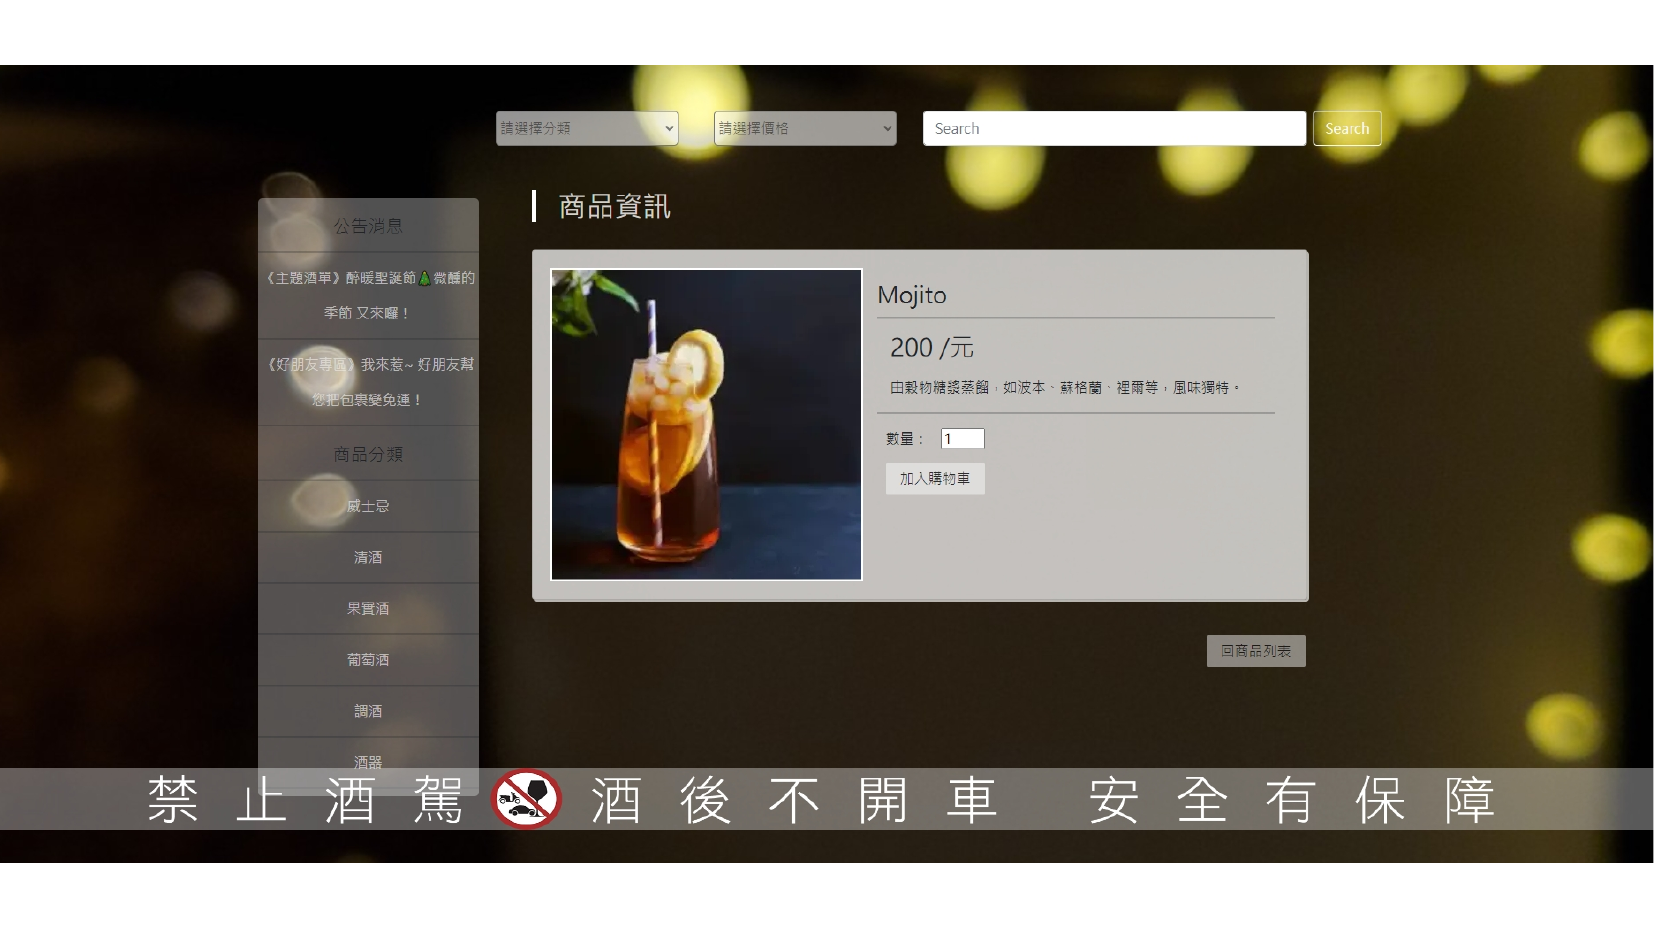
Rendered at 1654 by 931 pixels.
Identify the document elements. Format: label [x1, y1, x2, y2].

picture [0, 65, 1654, 863]
